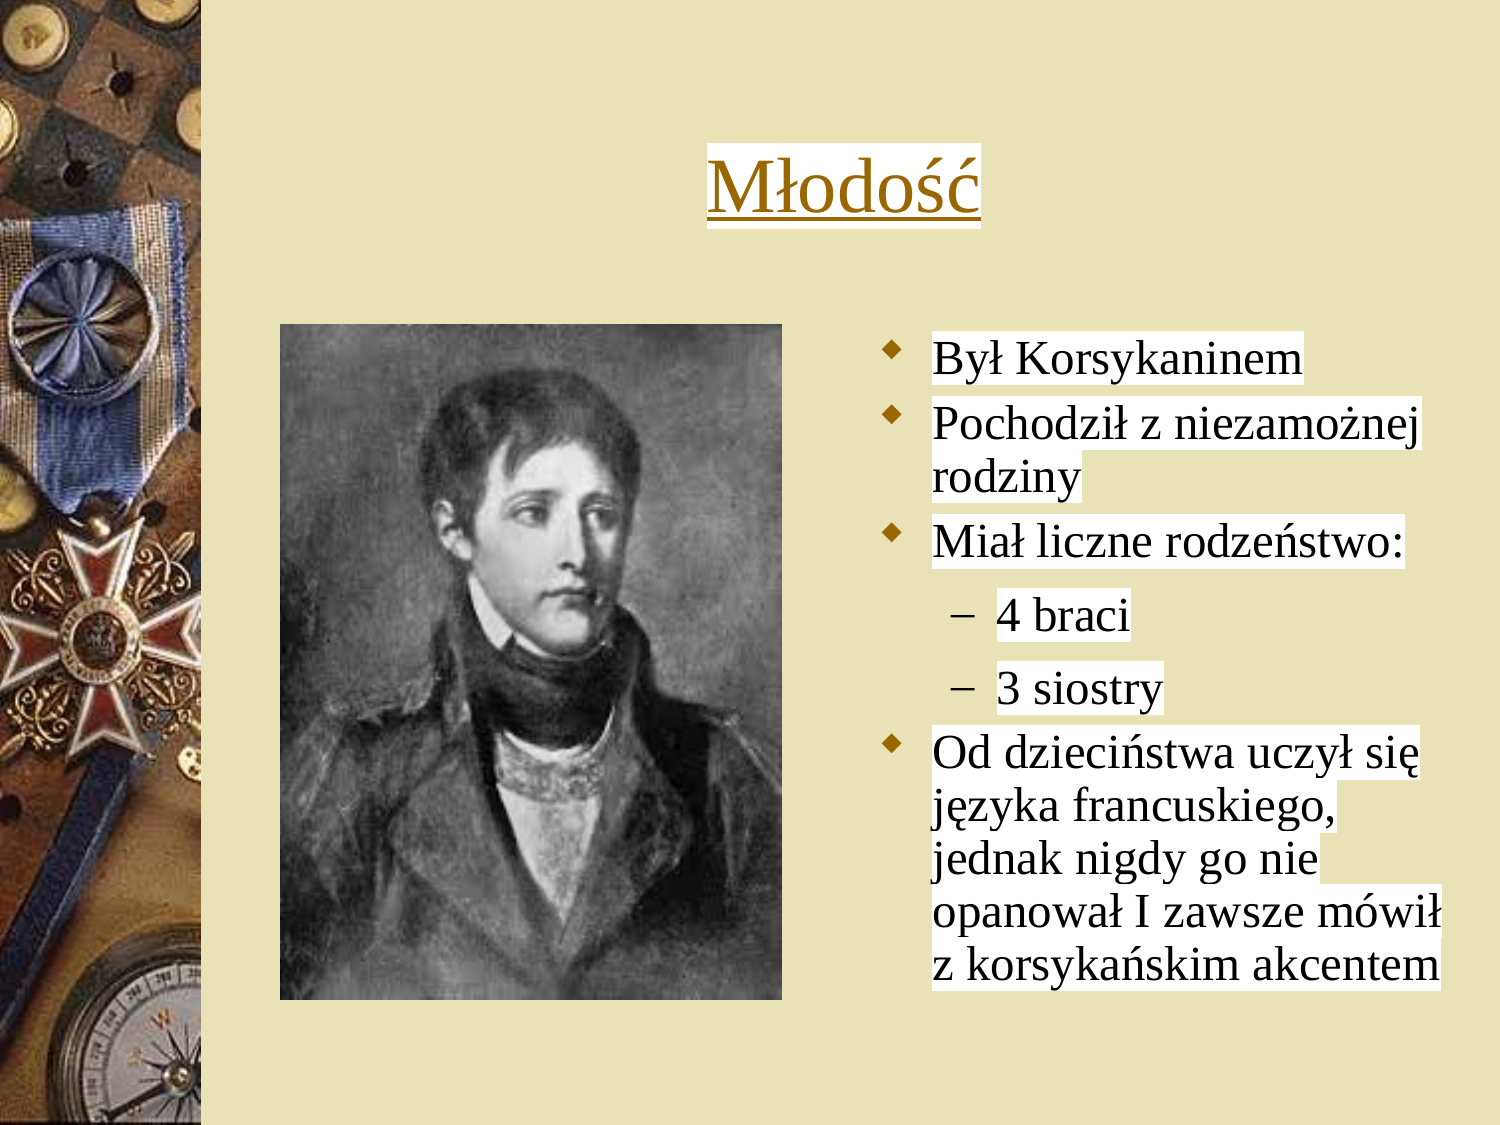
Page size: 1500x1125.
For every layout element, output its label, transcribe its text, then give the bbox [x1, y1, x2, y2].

title Młodość [224, 87, 1463, 275]
list Był Korsykaninem Pochodził z niezamożnej rodziny Miał liczne rodzeństwo: 4 braci 3 siostry Od dzieciństwa uczył się języka francuskiego, jednak nigdy go nie opanował I zawsze mówił z korsykańskim akcentem [862, 324, 1476, 1000]
picture [0, 0, 201, 1125]
picture [280, 324, 782, 1000]
